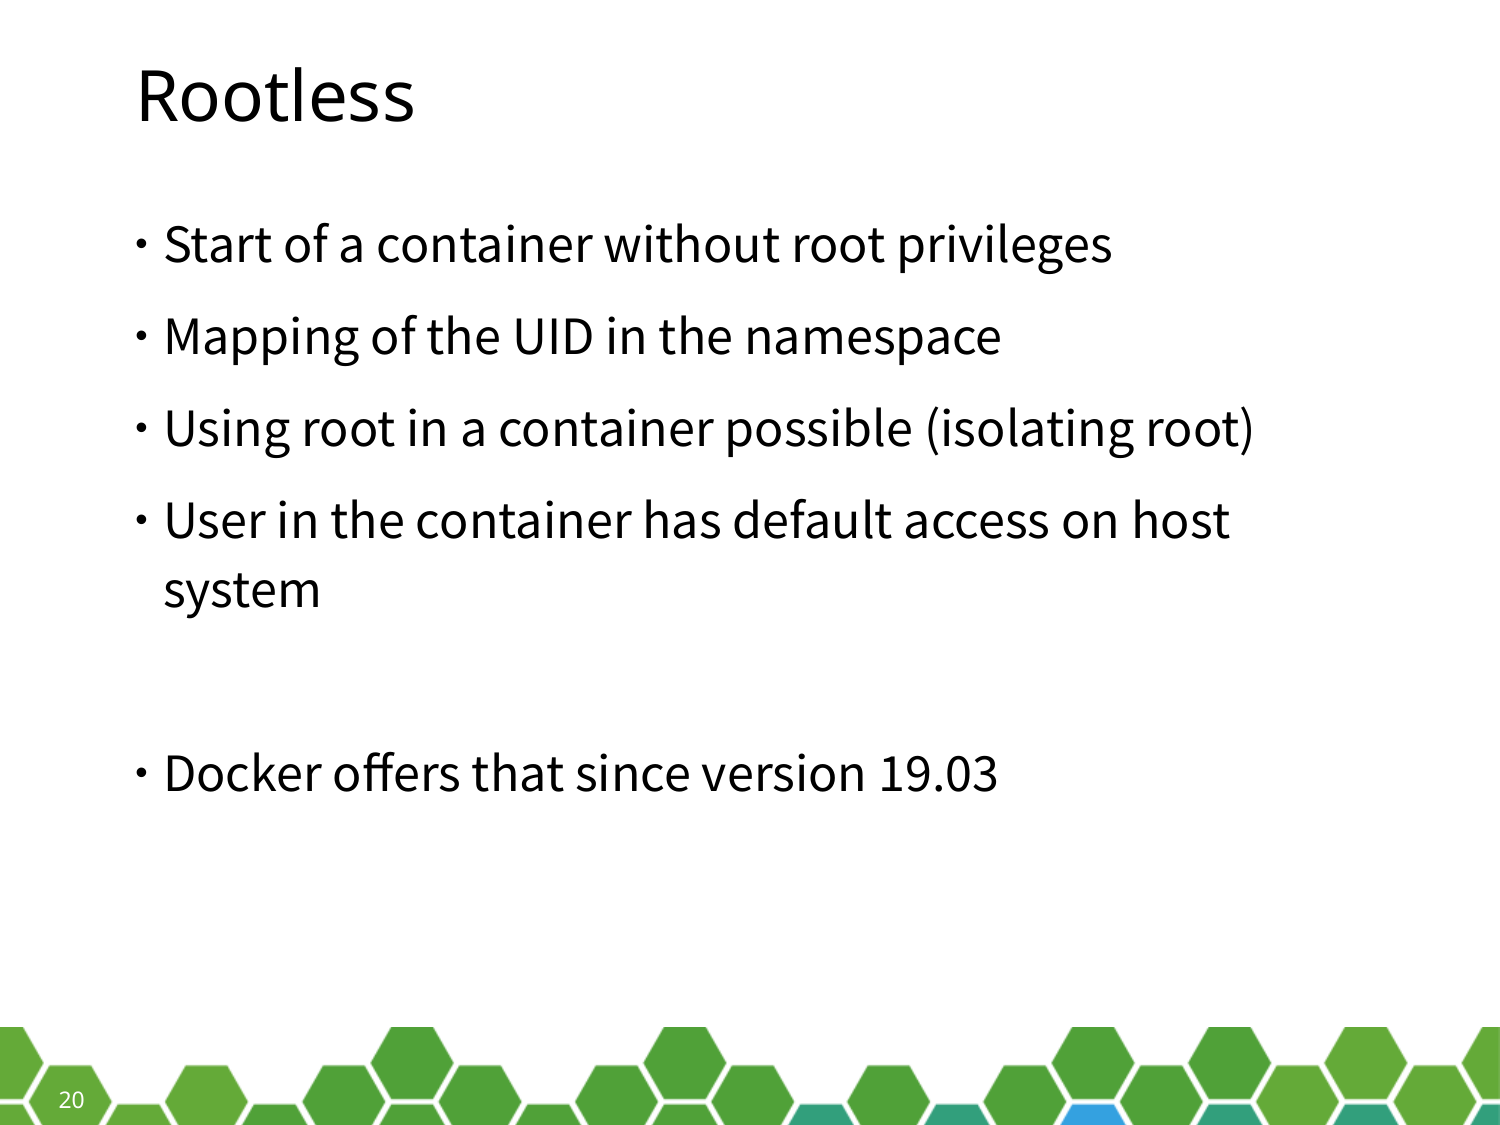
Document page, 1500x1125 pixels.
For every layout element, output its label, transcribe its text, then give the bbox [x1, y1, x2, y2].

picture [0, 1027, 1500, 1125]
title Rootless [135, 12, 1372, 175]
list Start of a container without root privileges Mapping of the UID in the namespace Using root in a container possible (isolating root) User in the container has default access on host system Docker offers that since version 19.03 [135, 208, 1372, 862]
